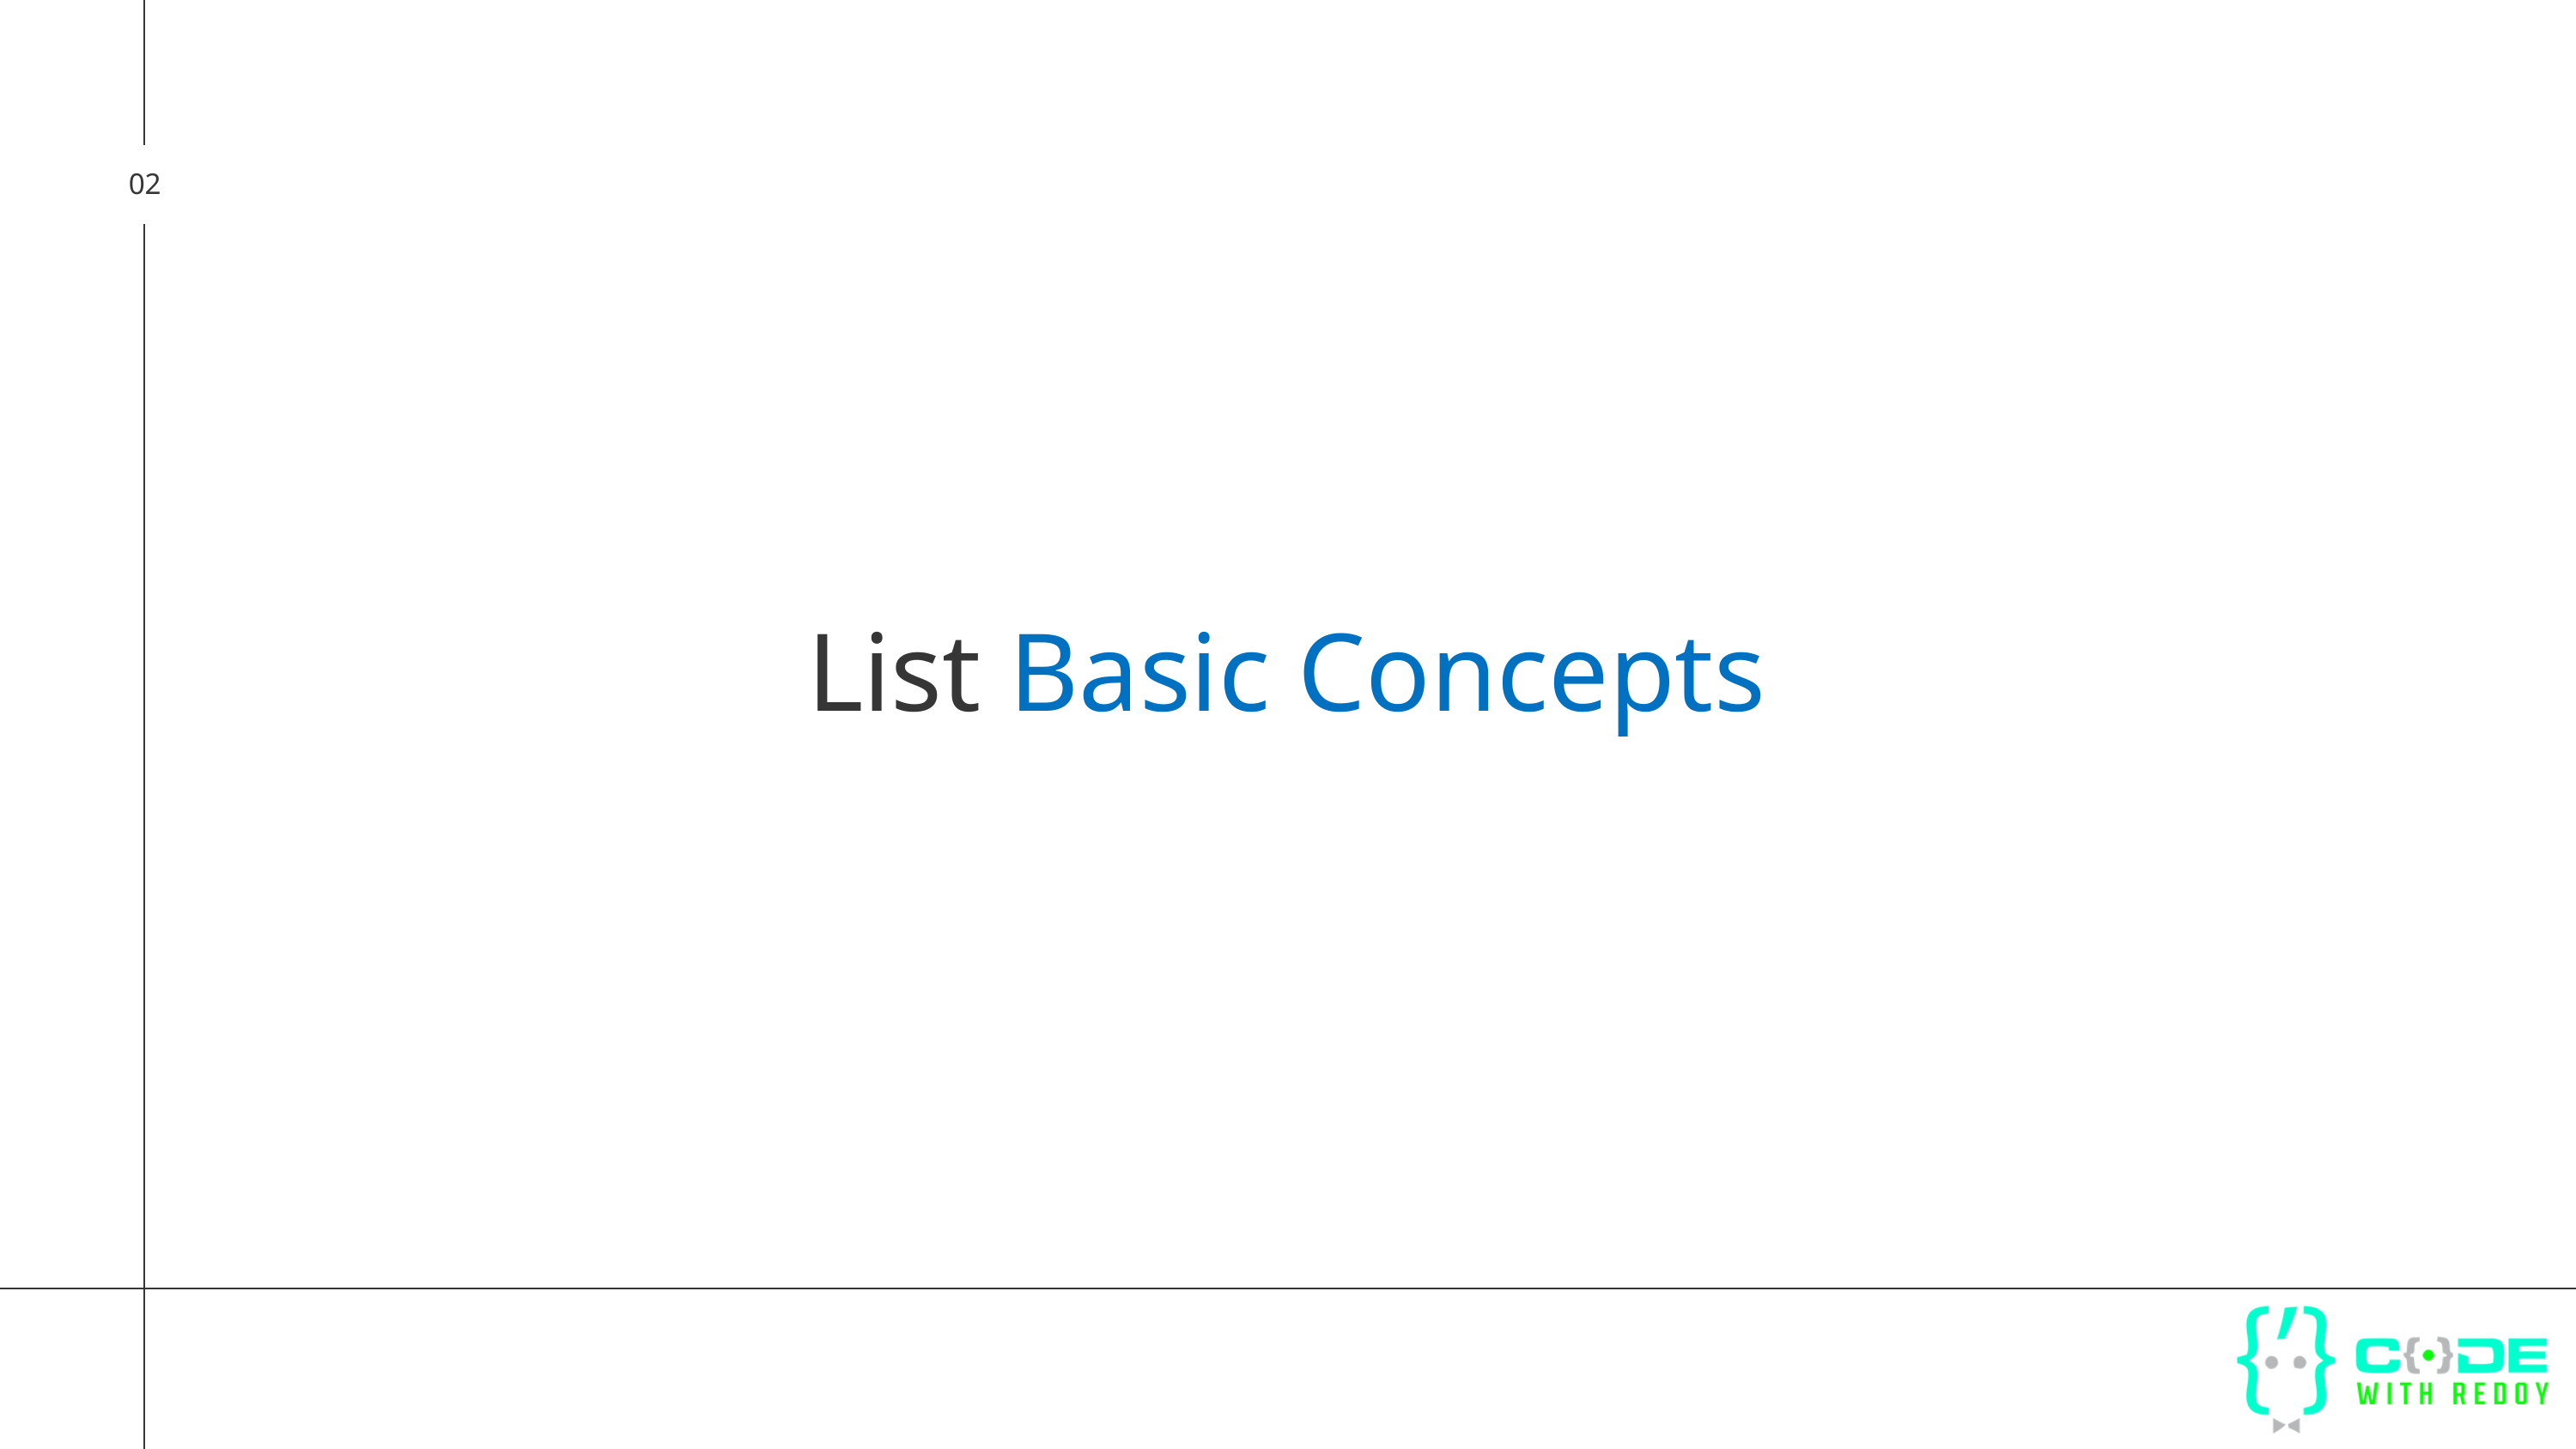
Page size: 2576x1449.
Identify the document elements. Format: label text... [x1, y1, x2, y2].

text_box [0, 724, 2576, 1449]
text_box List Basic Concepts [0, 595, 2575, 724]
picture [2225, 1289, 2575, 1449]
text_box 02 [97, 168, 192, 202]
text_box [89, 0, 200, 595]
